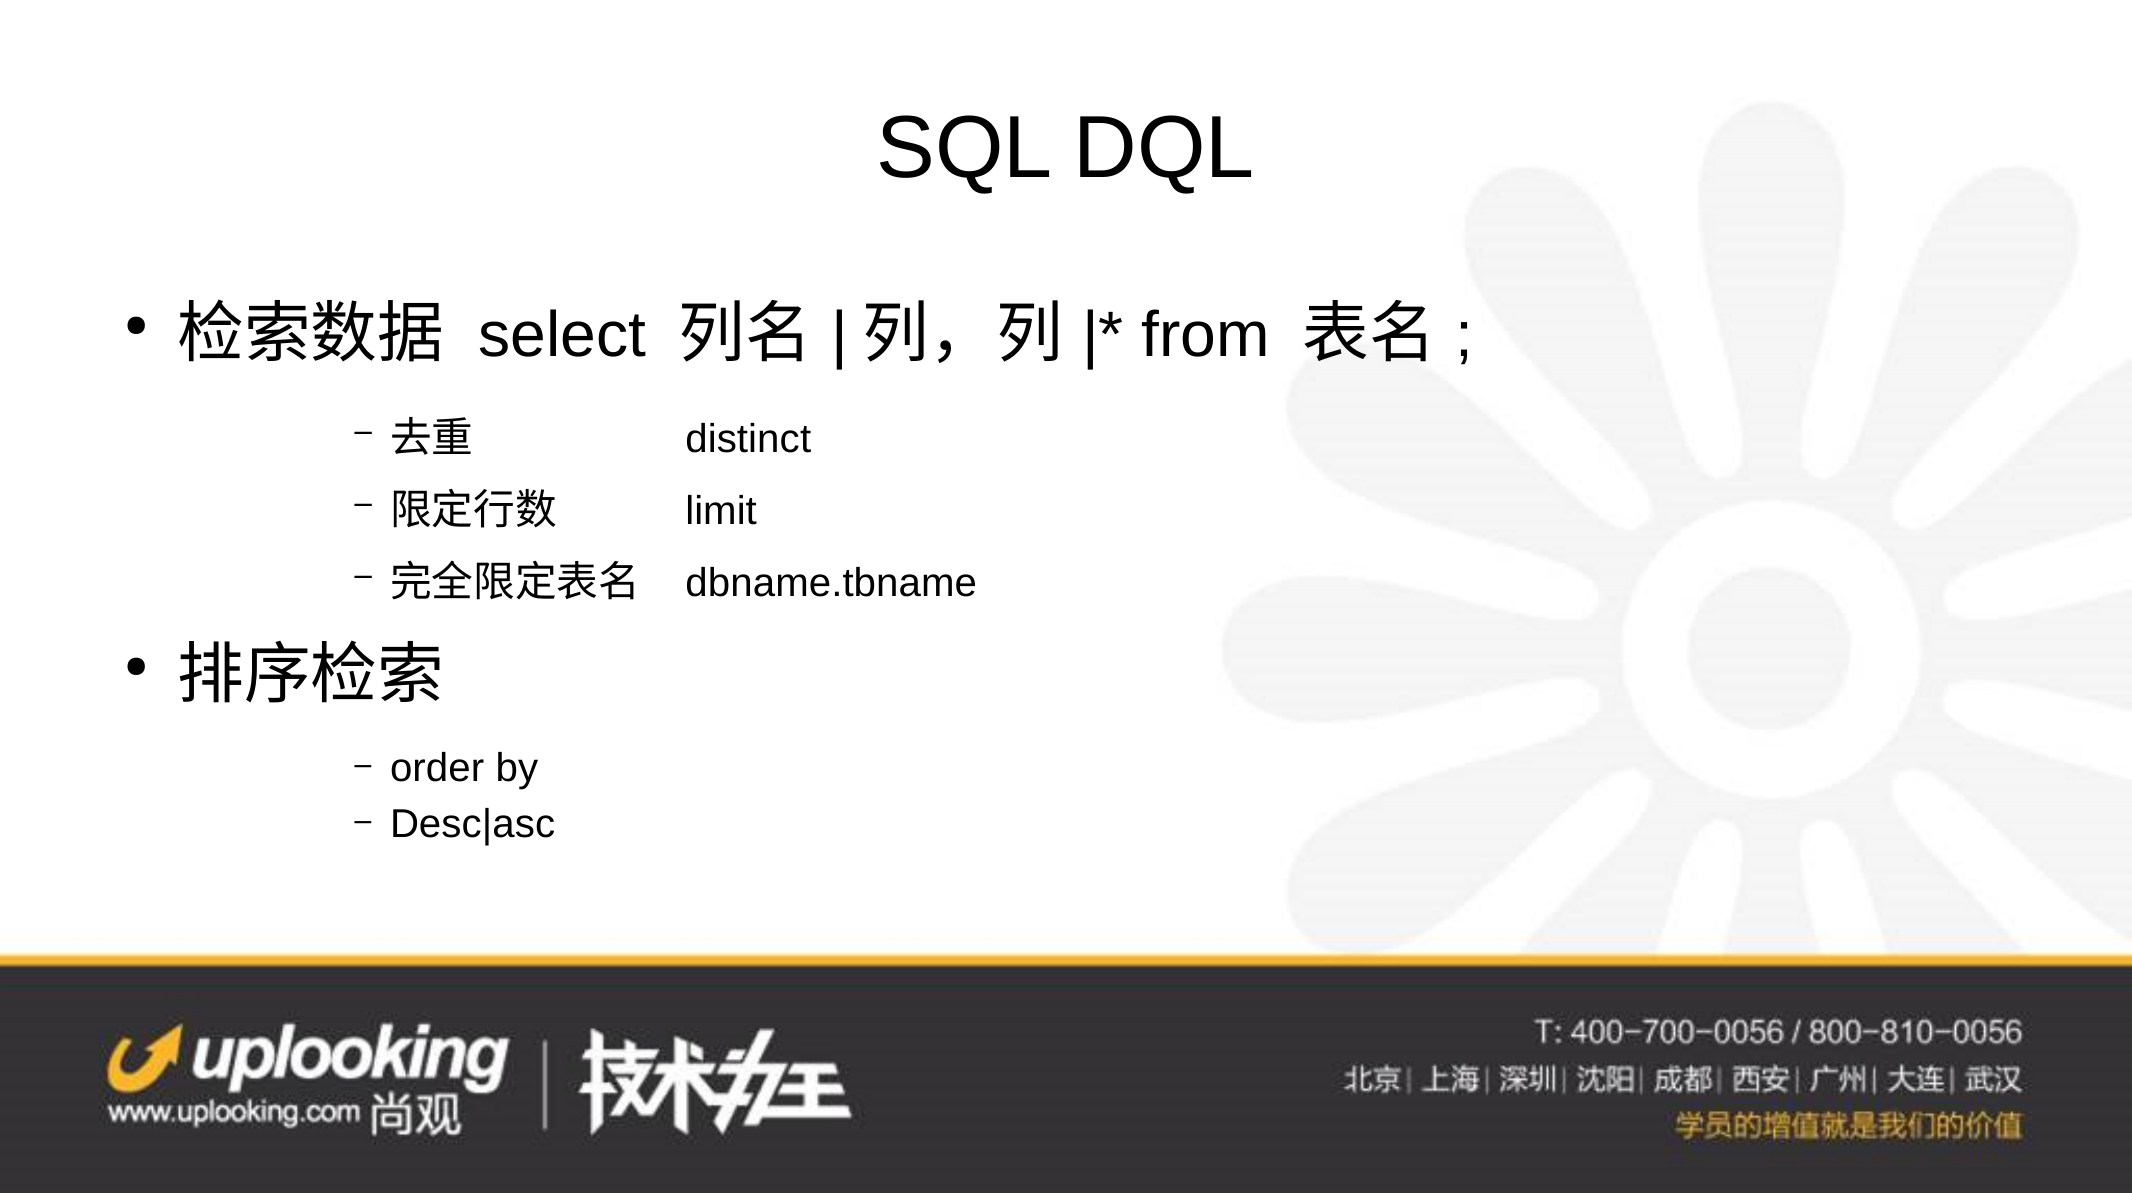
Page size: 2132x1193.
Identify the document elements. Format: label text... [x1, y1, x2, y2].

title SQL DQL [106, 47, 2026, 247]
list 检索数据 select 列名|列，列|* from 表名; 去重 distinct 限定行数 limit 完全限定表名 dbname.tbname 排序检索 order by Desc|asc [106, 279, 2026, 1067]
picture [0, 0, 2132, 1193]
